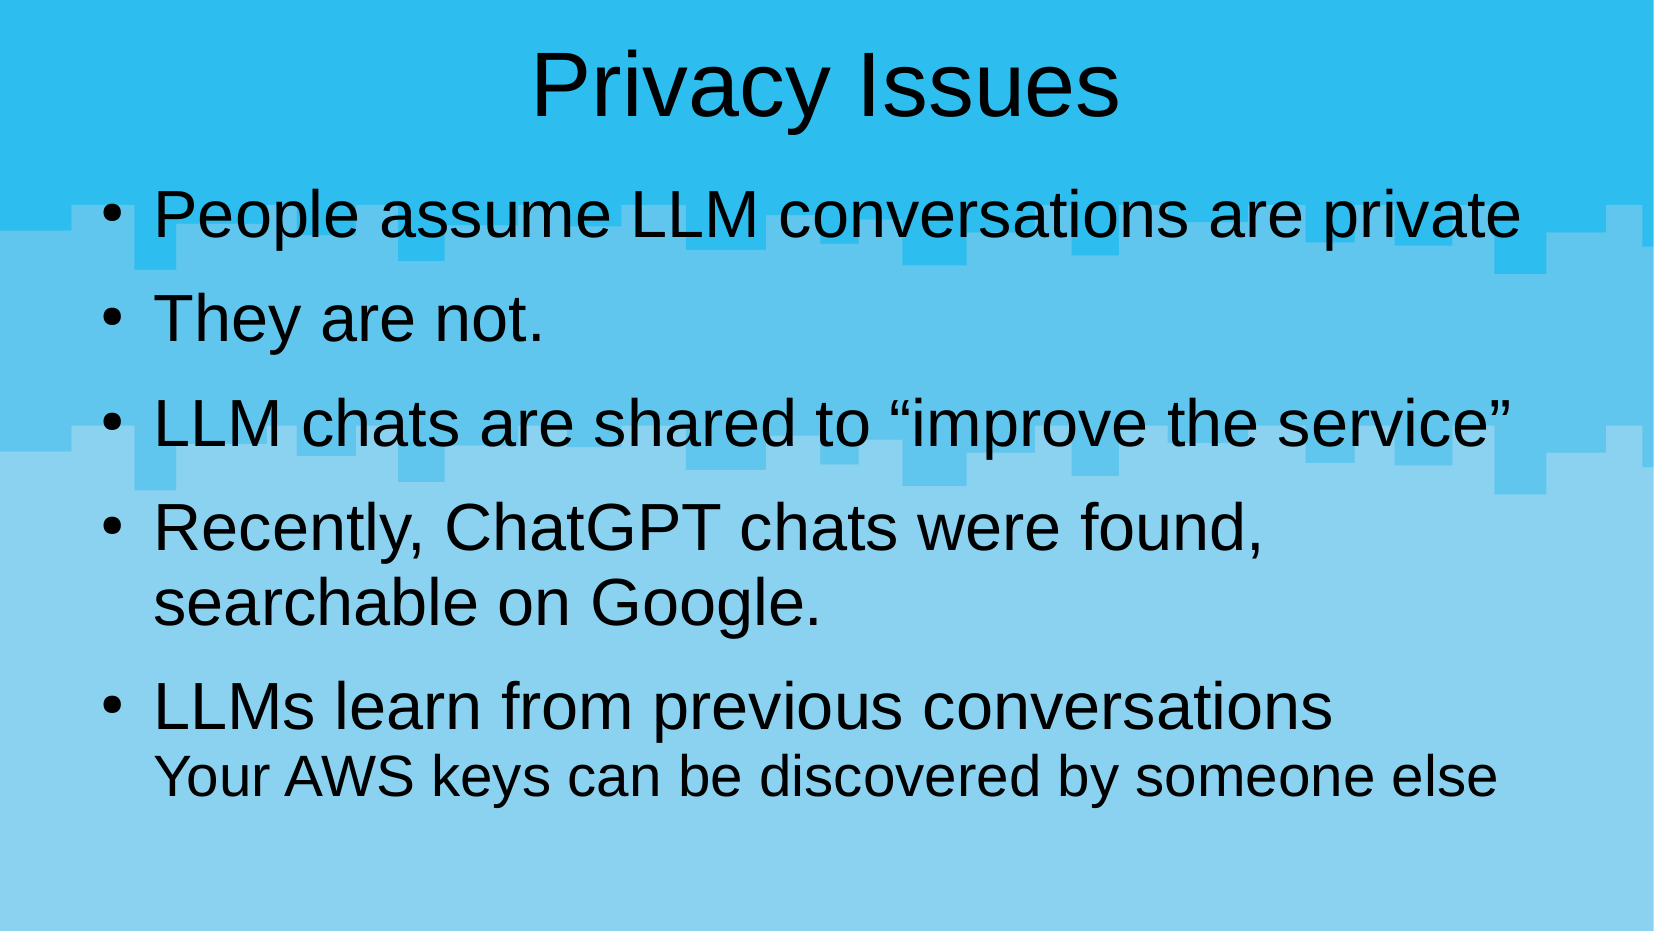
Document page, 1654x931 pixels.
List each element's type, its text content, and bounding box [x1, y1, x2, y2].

title Privacy Issues [82, 7, 1571, 163]
picture [0, 0, 1654, 931]
list People assume LLM conversations are private They are not. LLM chats are shared to “improve the service” Recently, ChatGPT chats were found, searchable on Google. LLMs learn from previous conversations Your AWS keys can be discovered by someone else [82, 177, 1571, 886]
